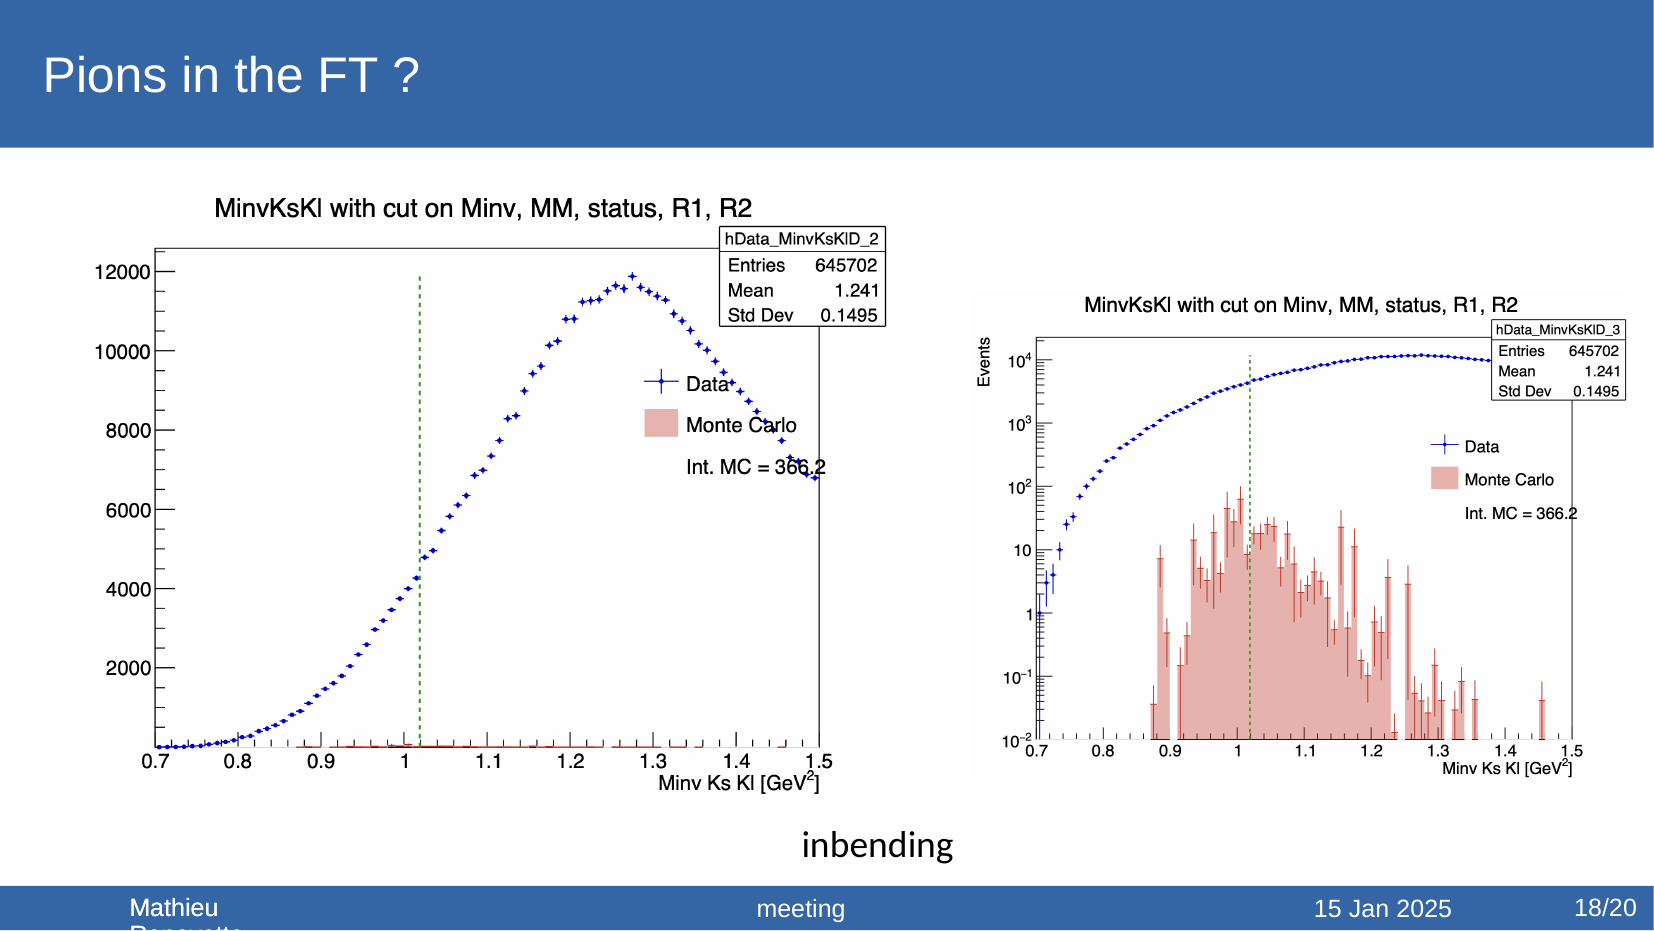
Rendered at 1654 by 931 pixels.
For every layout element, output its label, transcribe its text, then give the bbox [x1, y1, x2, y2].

picture [85, 191, 899, 801]
text_box inbending [786, 812, 972, 874]
text_box Pions in the FT ? [27, 40, 886, 114]
text_box 18/20 [1559, 885, 1654, 930]
text_box [226, 885, 1654, 931]
text_box [0, 0, 1654, 148]
text_box 15 Jan 2025 [1299, 887, 1536, 931]
text_box meeting [734, 887, 953, 931]
text_box Mathieu Ronayette [114, 885, 355, 929]
text_box [0, 885, 131, 931]
picture [971, 291, 1628, 783]
